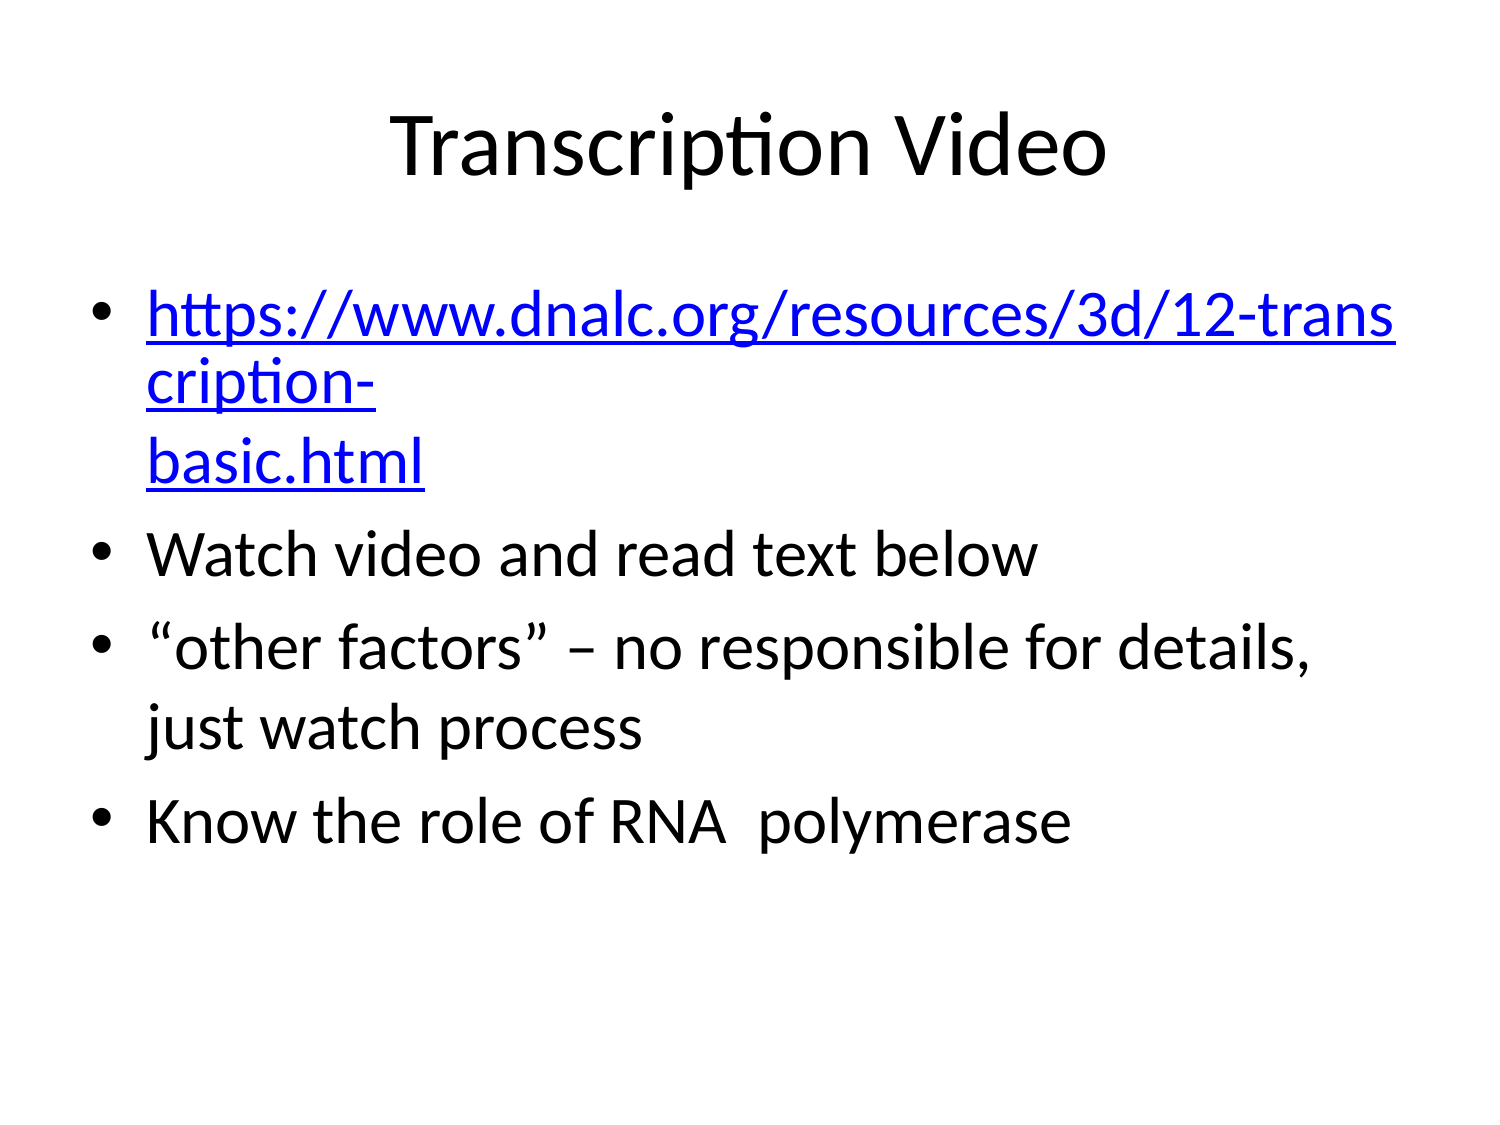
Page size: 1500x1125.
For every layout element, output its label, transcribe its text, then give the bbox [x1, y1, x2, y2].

title Transcription Video [75, 45, 1425, 233]
list https://www.dnalc.org/resources/3d/12-transcription-basic.html Watch video and read text below “other factors” – no responsible for details, just watch process Know the role of RNA polymerase [75, 262, 1425, 1005]
